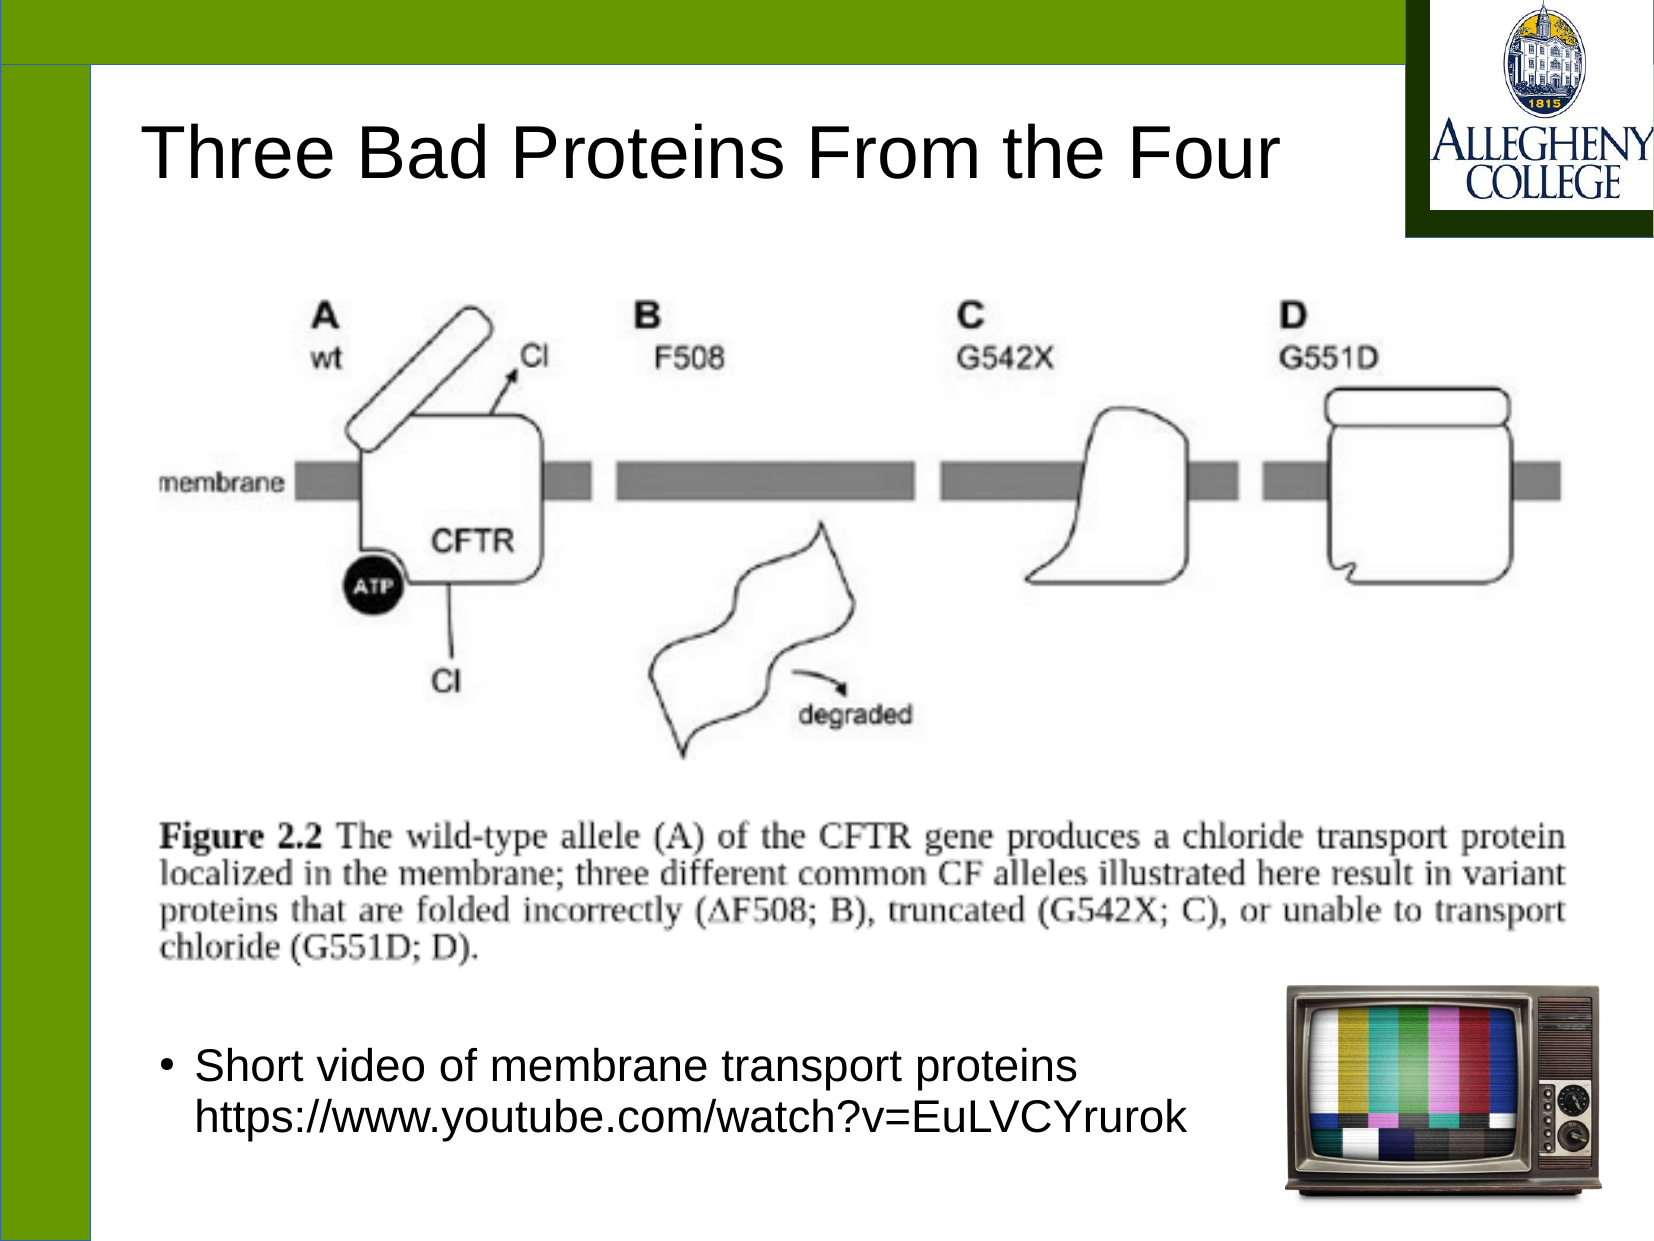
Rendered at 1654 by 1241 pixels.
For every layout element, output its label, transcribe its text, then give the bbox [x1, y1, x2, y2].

text_box [0, 0, 1654, 1241]
picture [150, 277, 1602, 1219]
picture [1430, 0, 1654, 210]
text_box Short video of membrane transport proteins https://www.youtube.com/watch?v=EuLVCYrurok [144, 1032, 1278, 1151]
title Three Bad Proteins From the Four [129, 65, 1293, 257]
